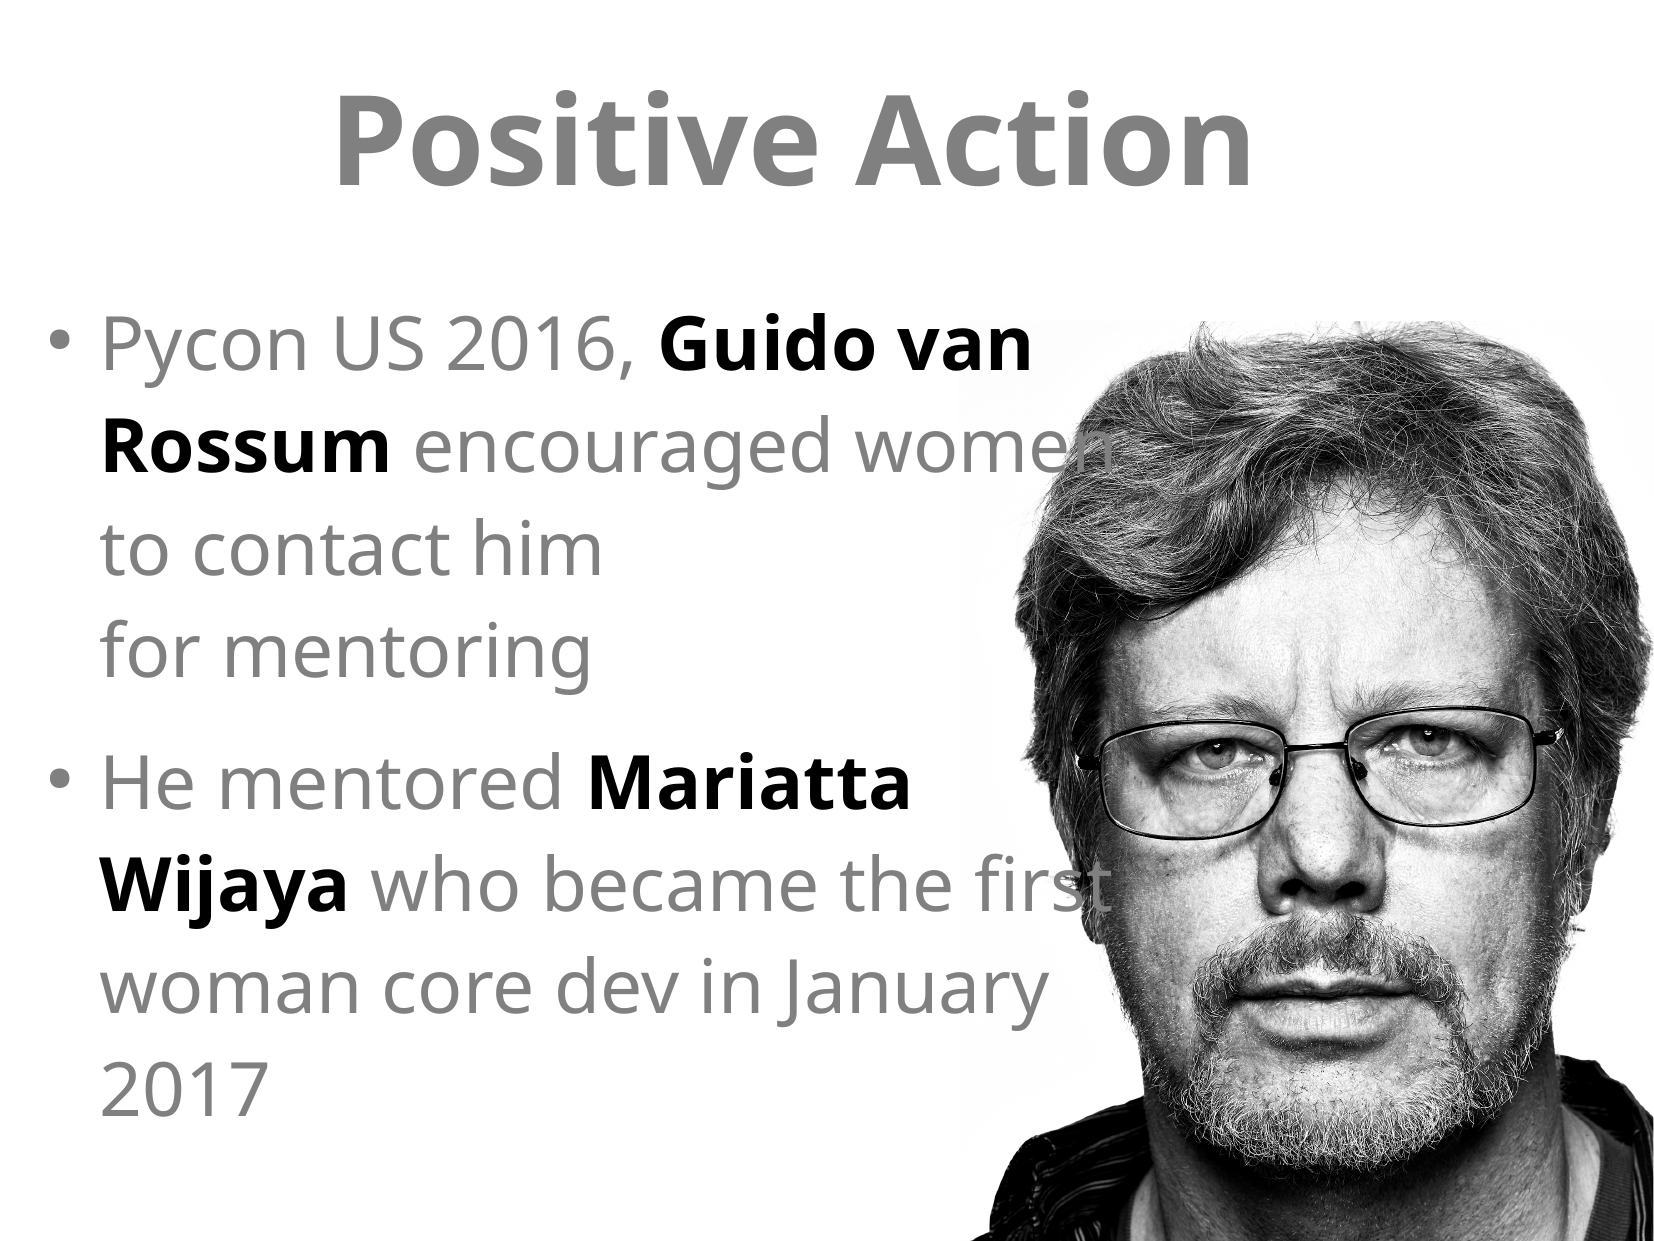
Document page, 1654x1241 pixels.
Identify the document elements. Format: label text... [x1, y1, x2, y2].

list Pycon US 2016, Guido van Rossum encouraged women to contact him for mentoring He mentored Mariatta Wijaya who became the first woman core dev in January 2017 [28, 290, 1160, 1185]
text_box Positive Action [314, 44, 1310, 199]
picture [959, 321, 1654, 1241]
